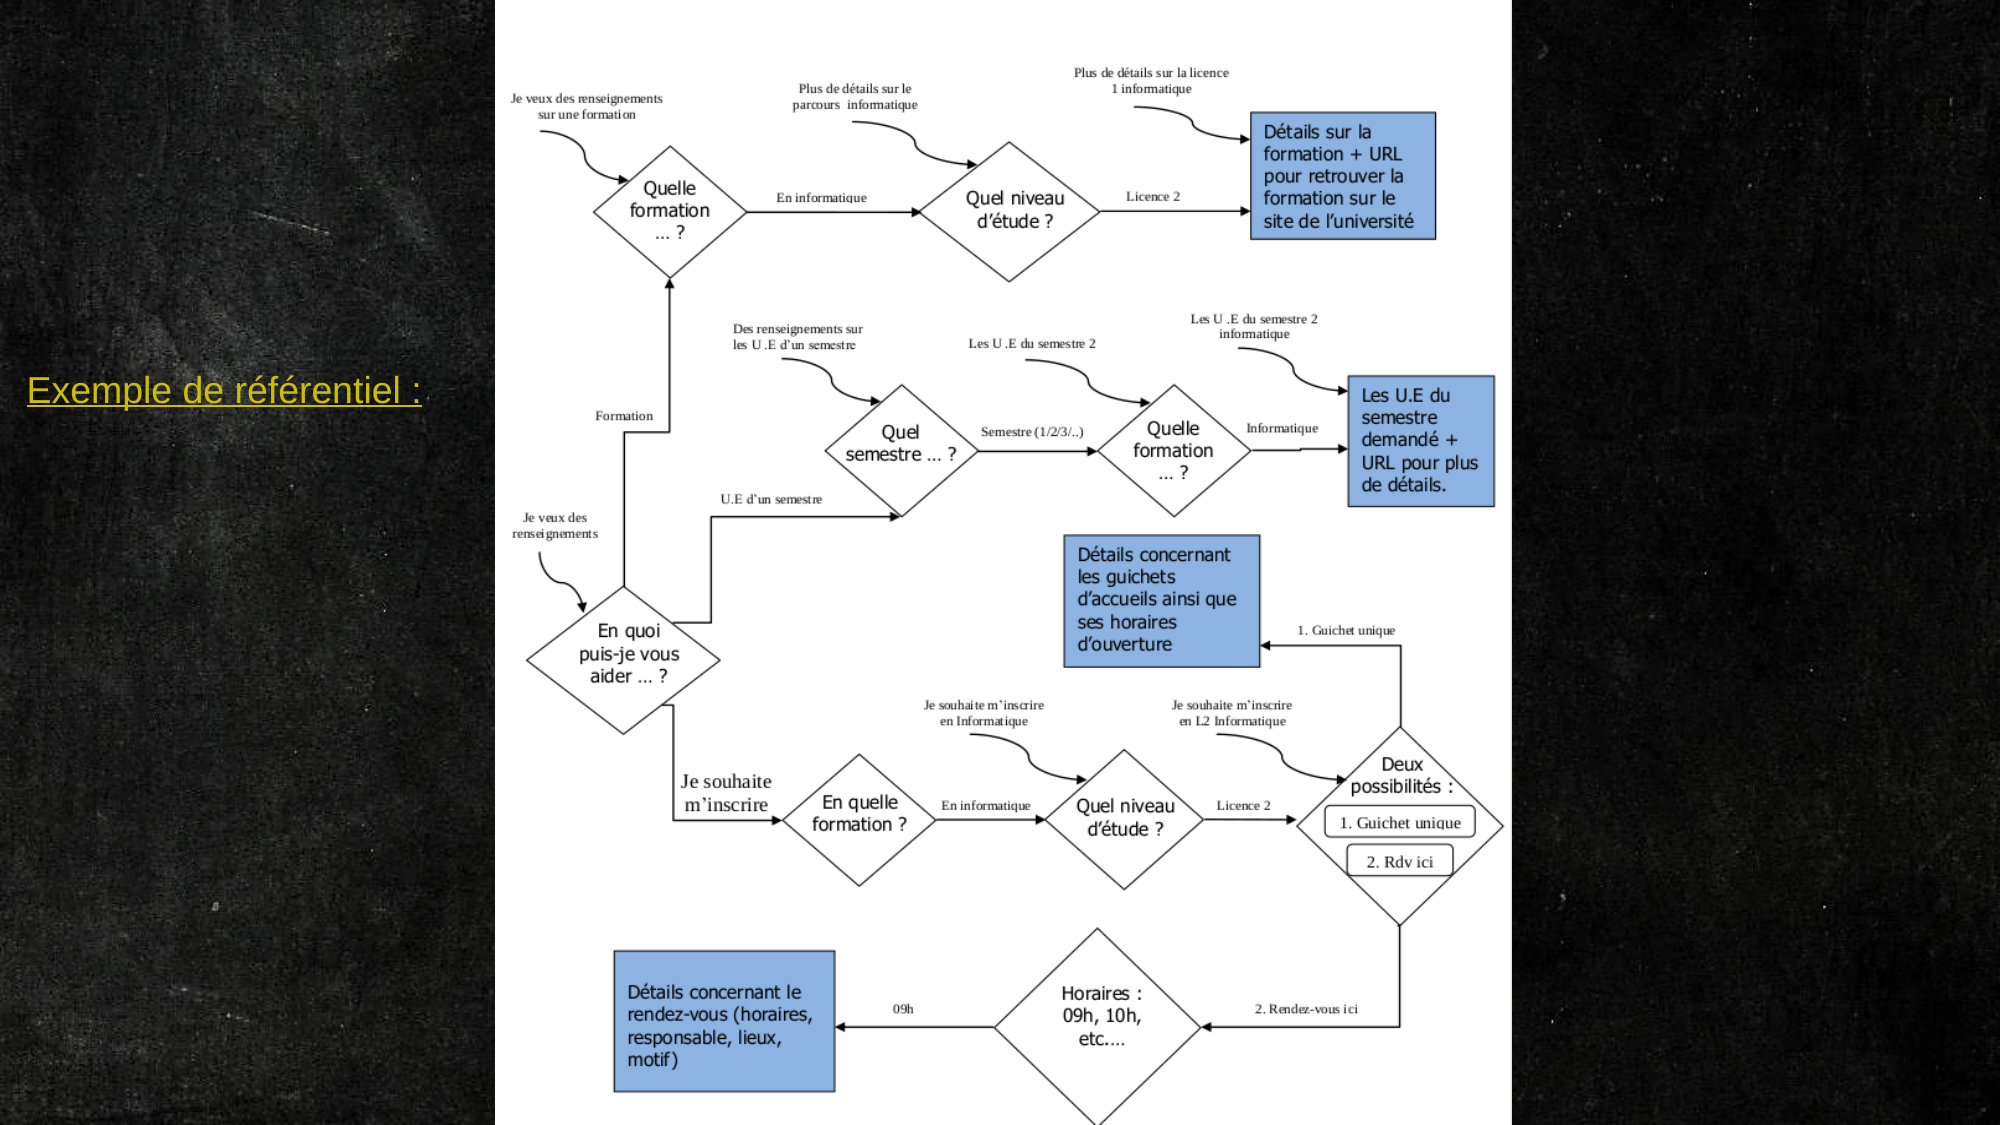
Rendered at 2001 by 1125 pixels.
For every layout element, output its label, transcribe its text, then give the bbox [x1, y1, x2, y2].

picture [0, 0, 2000, 1125]
text_box Exemple de référentiel : [11, 361, 468, 461]
